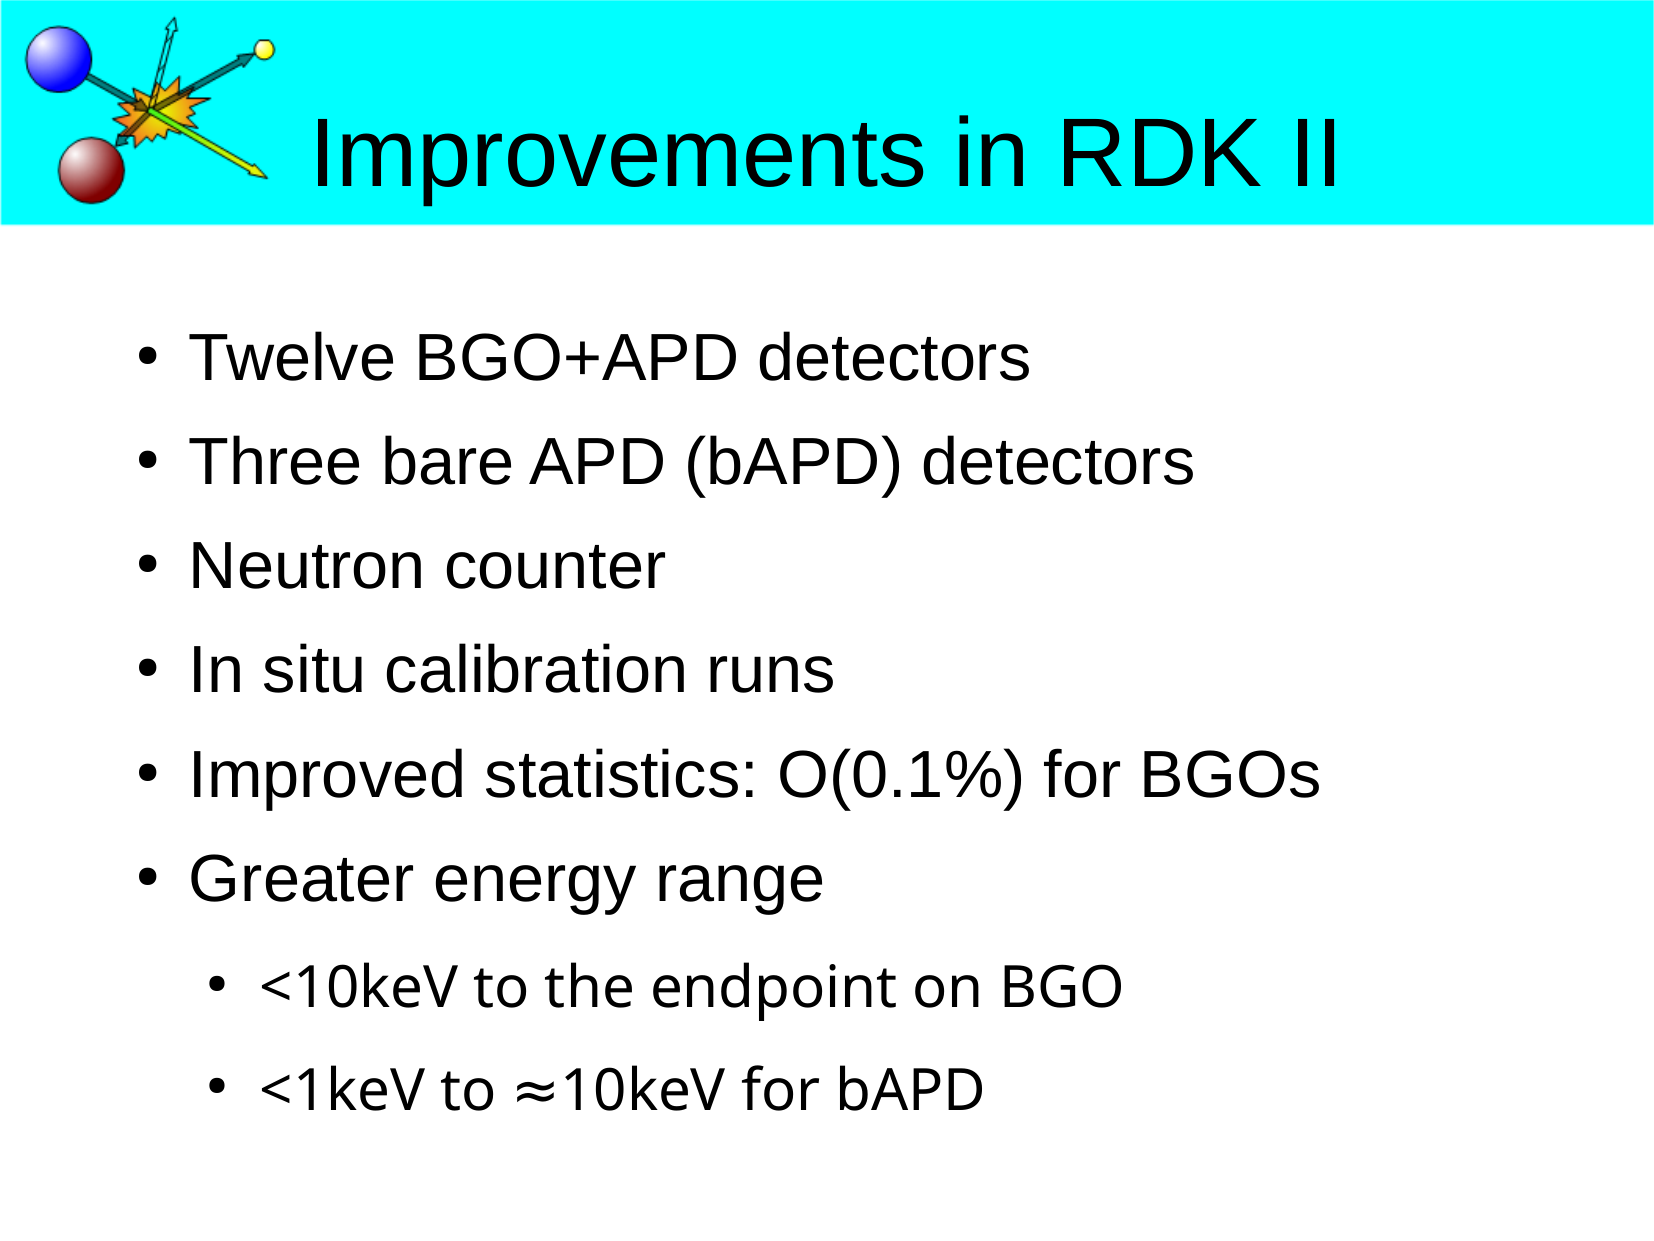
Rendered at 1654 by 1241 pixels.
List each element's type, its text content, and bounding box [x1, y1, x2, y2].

picture [0, 0, 1654, 1241]
list Twelve BGO+APD detectors Three bare APD (bAPD) detectors Neutron counter In situ calibration runs Improved statistics: O(0.1%) for BGOs Greater energy range <10keV to the endpoint on BGO <1keV to ≈10keV for bAPD [118, 319, 1571, 1124]
title Improvements in RDK II [82, 49, 1571, 257]
